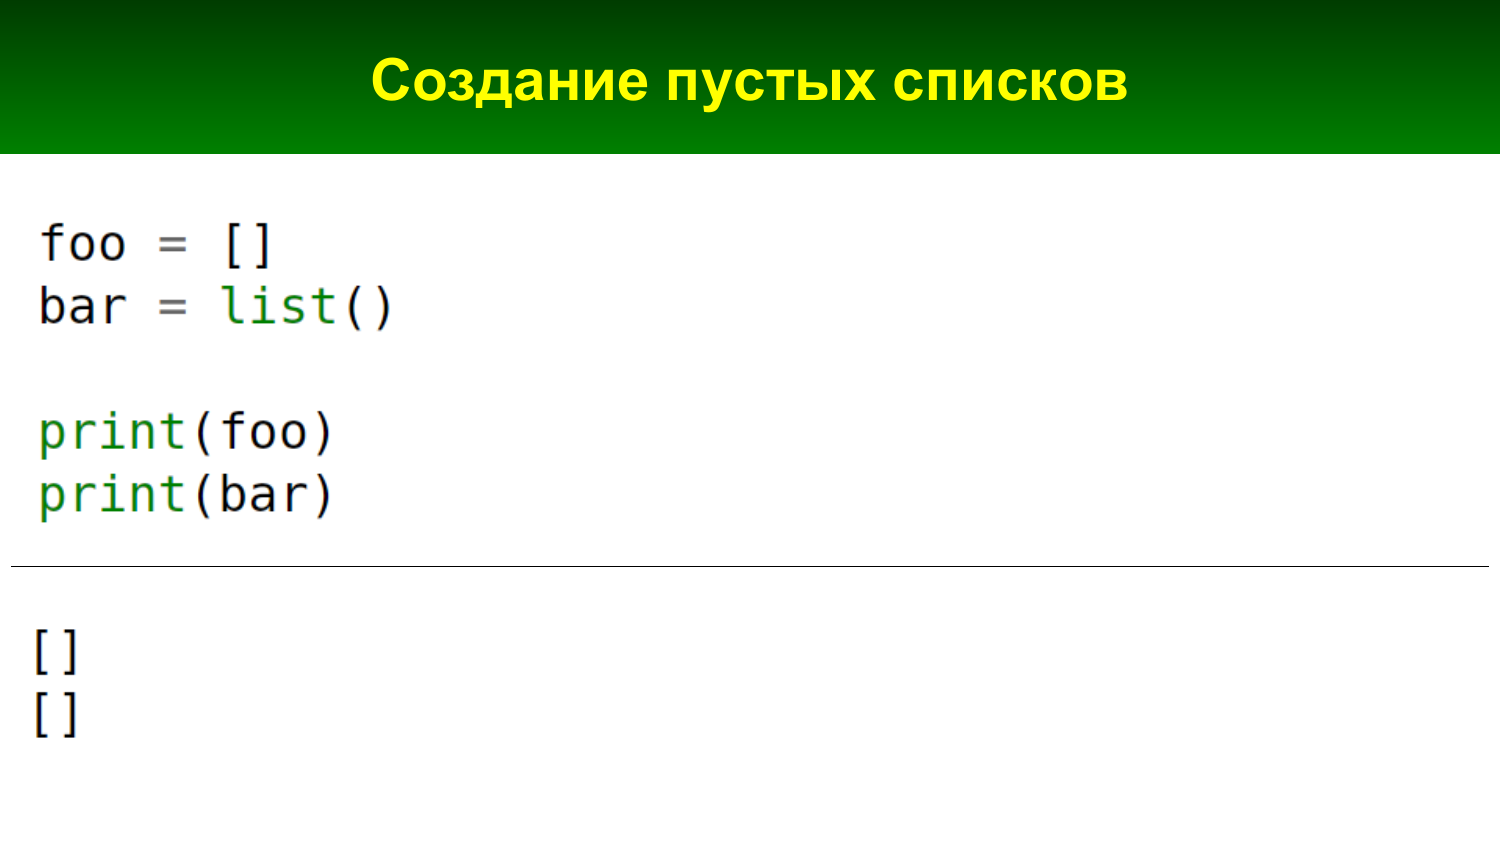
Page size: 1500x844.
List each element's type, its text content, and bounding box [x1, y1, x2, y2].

title Создание пустых списков [75, 11, 1426, 142]
picture [13, 614, 95, 763]
picture [28, 203, 402, 532]
